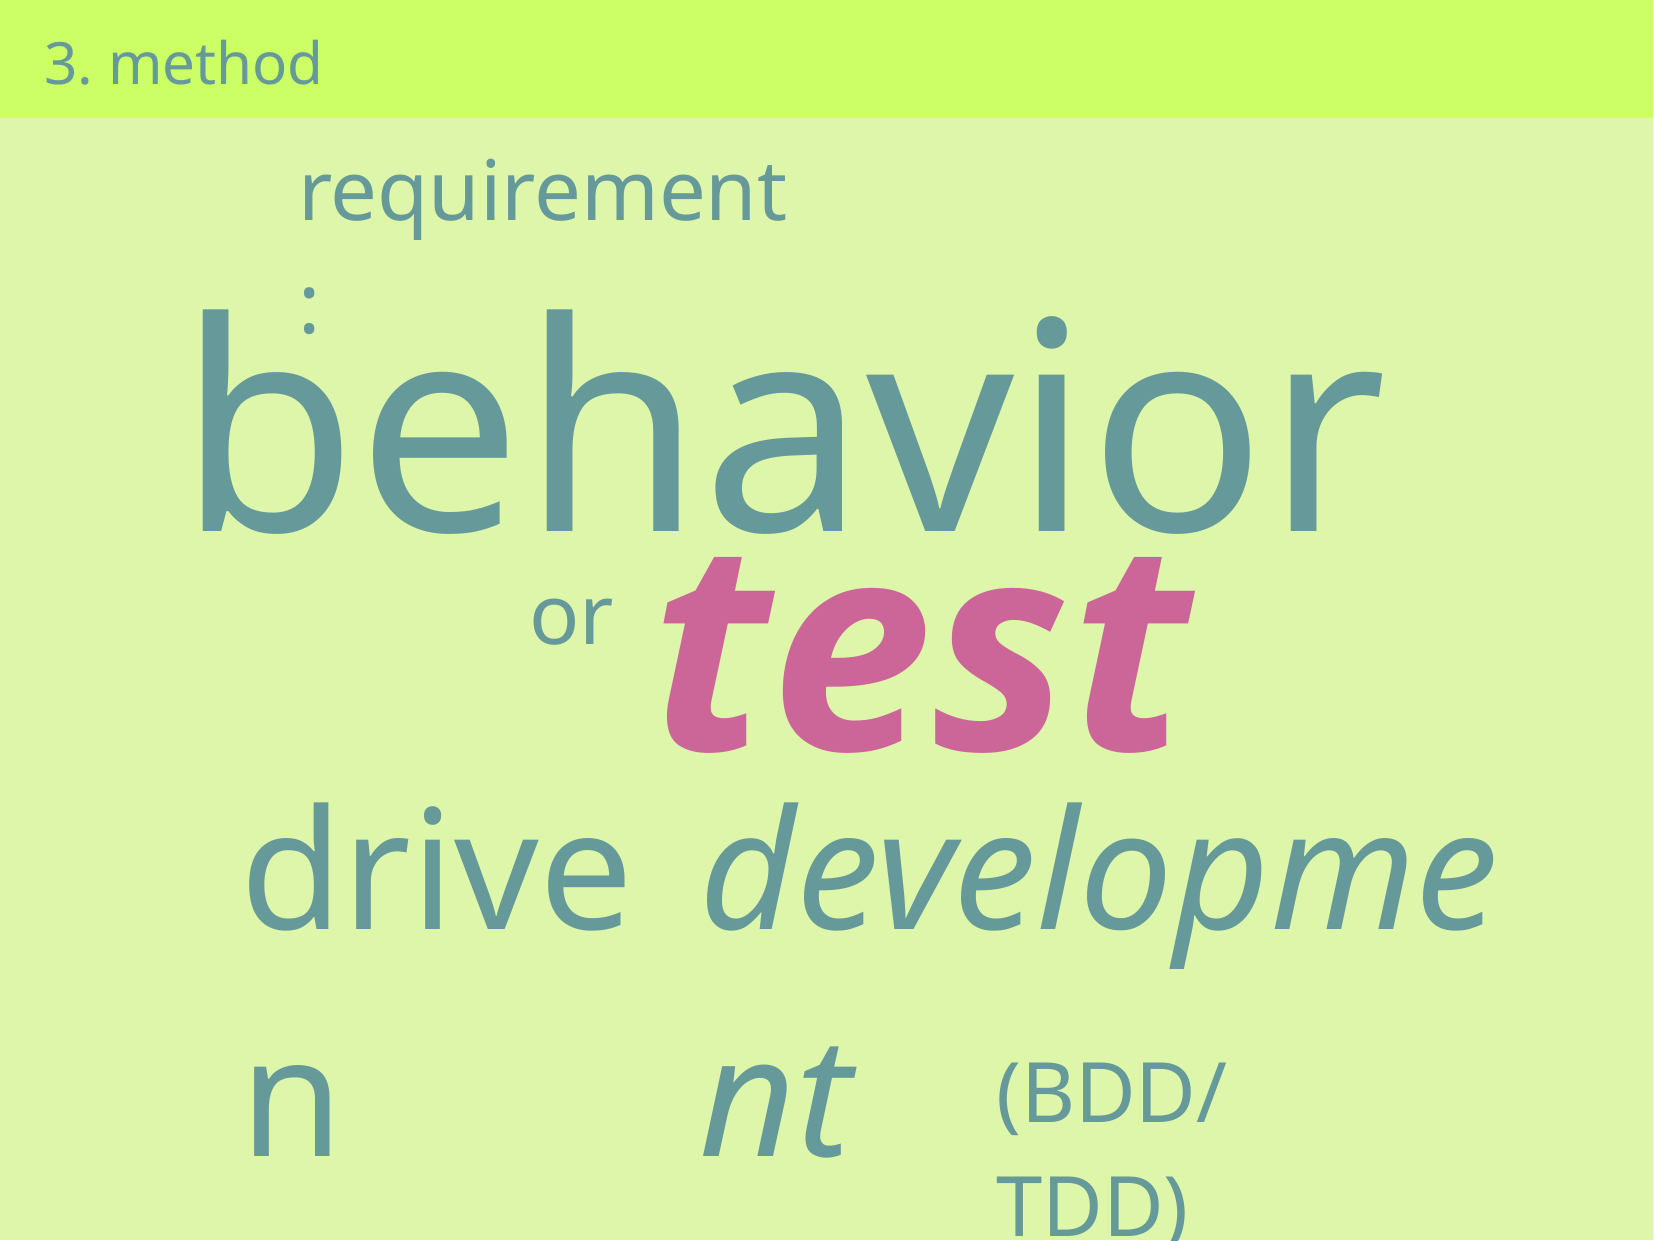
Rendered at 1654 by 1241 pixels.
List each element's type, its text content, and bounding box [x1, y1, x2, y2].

text_box behavior [163, 212, 1255, 672]
text_box (BDD/TDD) [981, 1026, 1398, 1169]
text_box 3. method [29, 14, 309, 119]
text_box or [515, 548, 636, 691]
text_box [0, 118, 1654, 1241]
text_box test [636, 431, 1123, 744]
text_box development [733, 744, 1607, 1013]
text_box driven [225, 744, 733, 1013]
text_box requirement: [283, 124, 815, 266]
